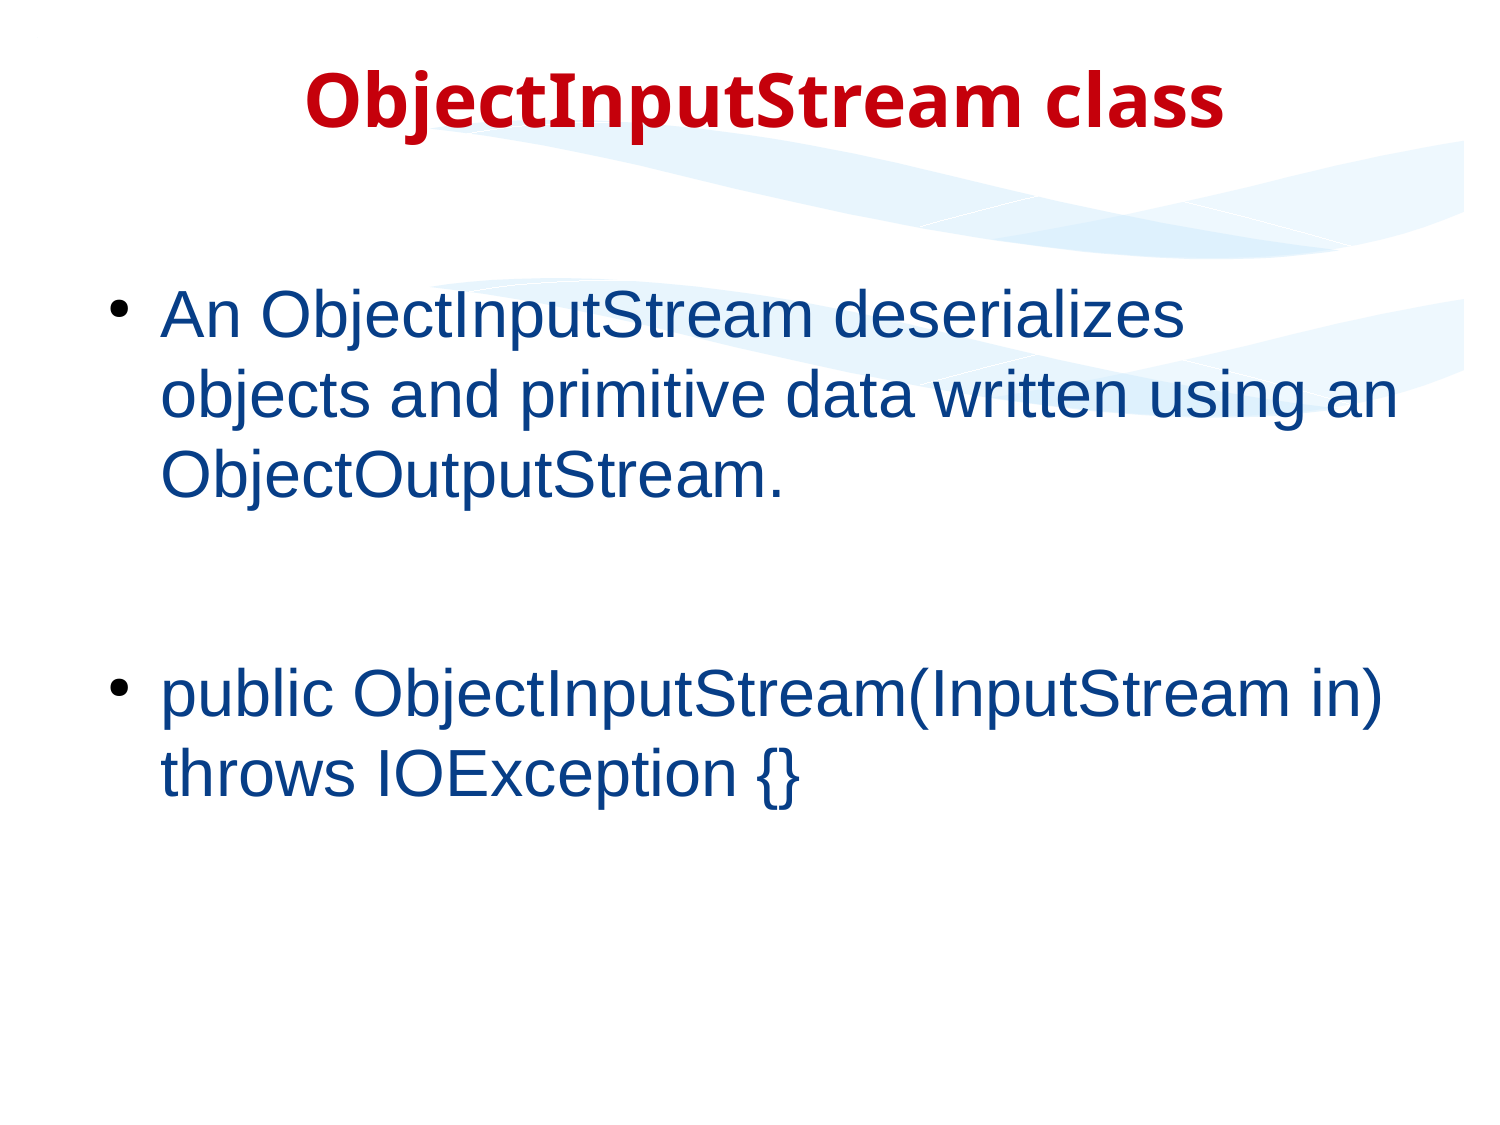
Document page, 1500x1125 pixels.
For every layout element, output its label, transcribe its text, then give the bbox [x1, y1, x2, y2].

list An ObjectInputStream deserializes objects and primitive data written using an ObjectOutputStream. public ObjectInputStream(InputStream in) throws IOException {} [75, 263, 1425, 1006]
title ObjectInputStream class [90, 44, 1440, 233]
